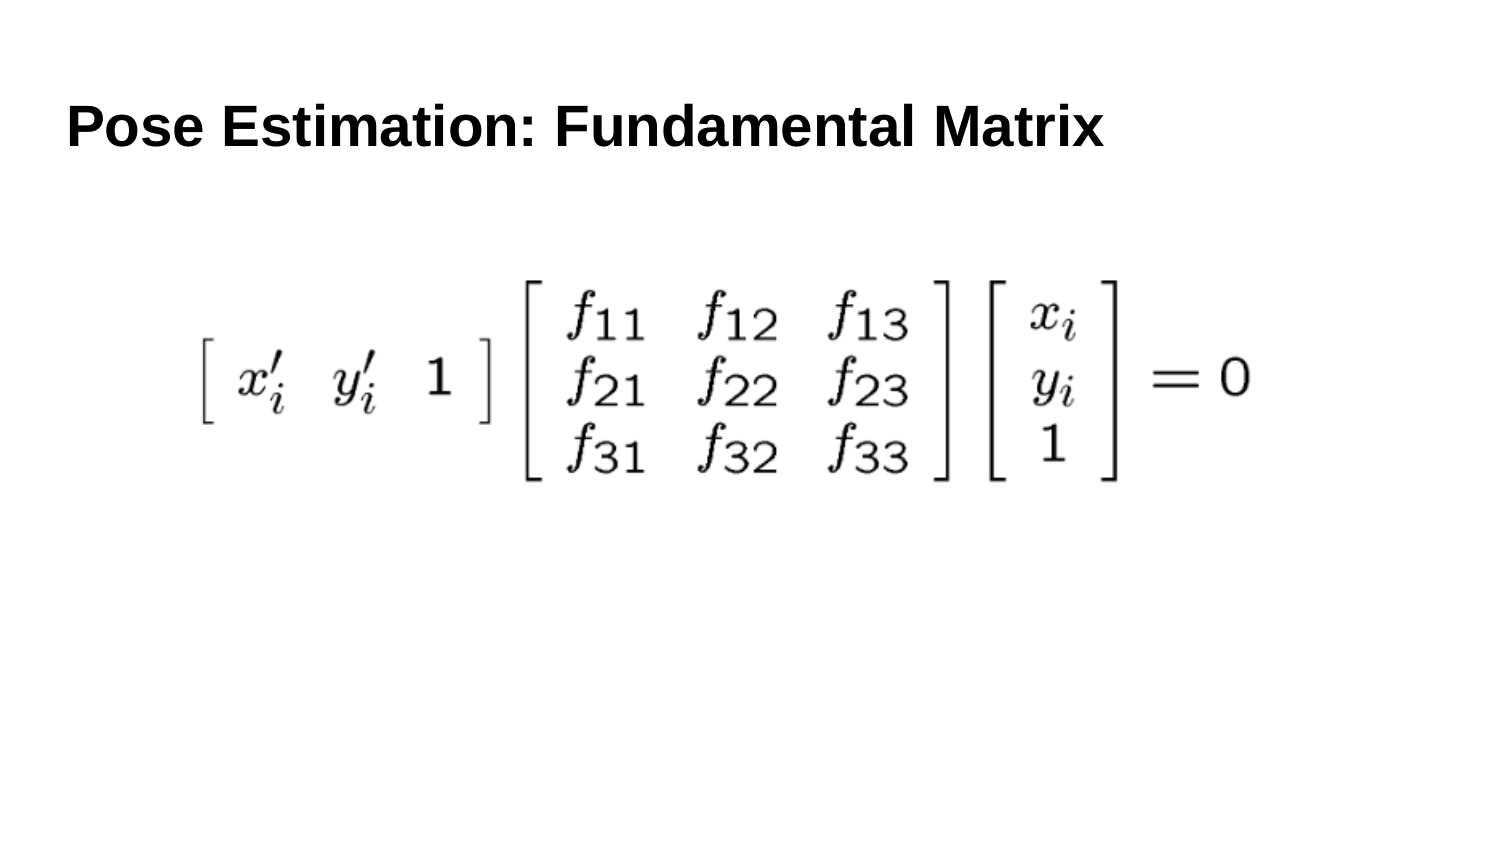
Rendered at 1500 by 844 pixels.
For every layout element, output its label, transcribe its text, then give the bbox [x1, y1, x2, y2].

picture [173, 223, 1276, 502]
title Pose Estimation: Fundamental Matrix [51, 72, 1449, 167]
